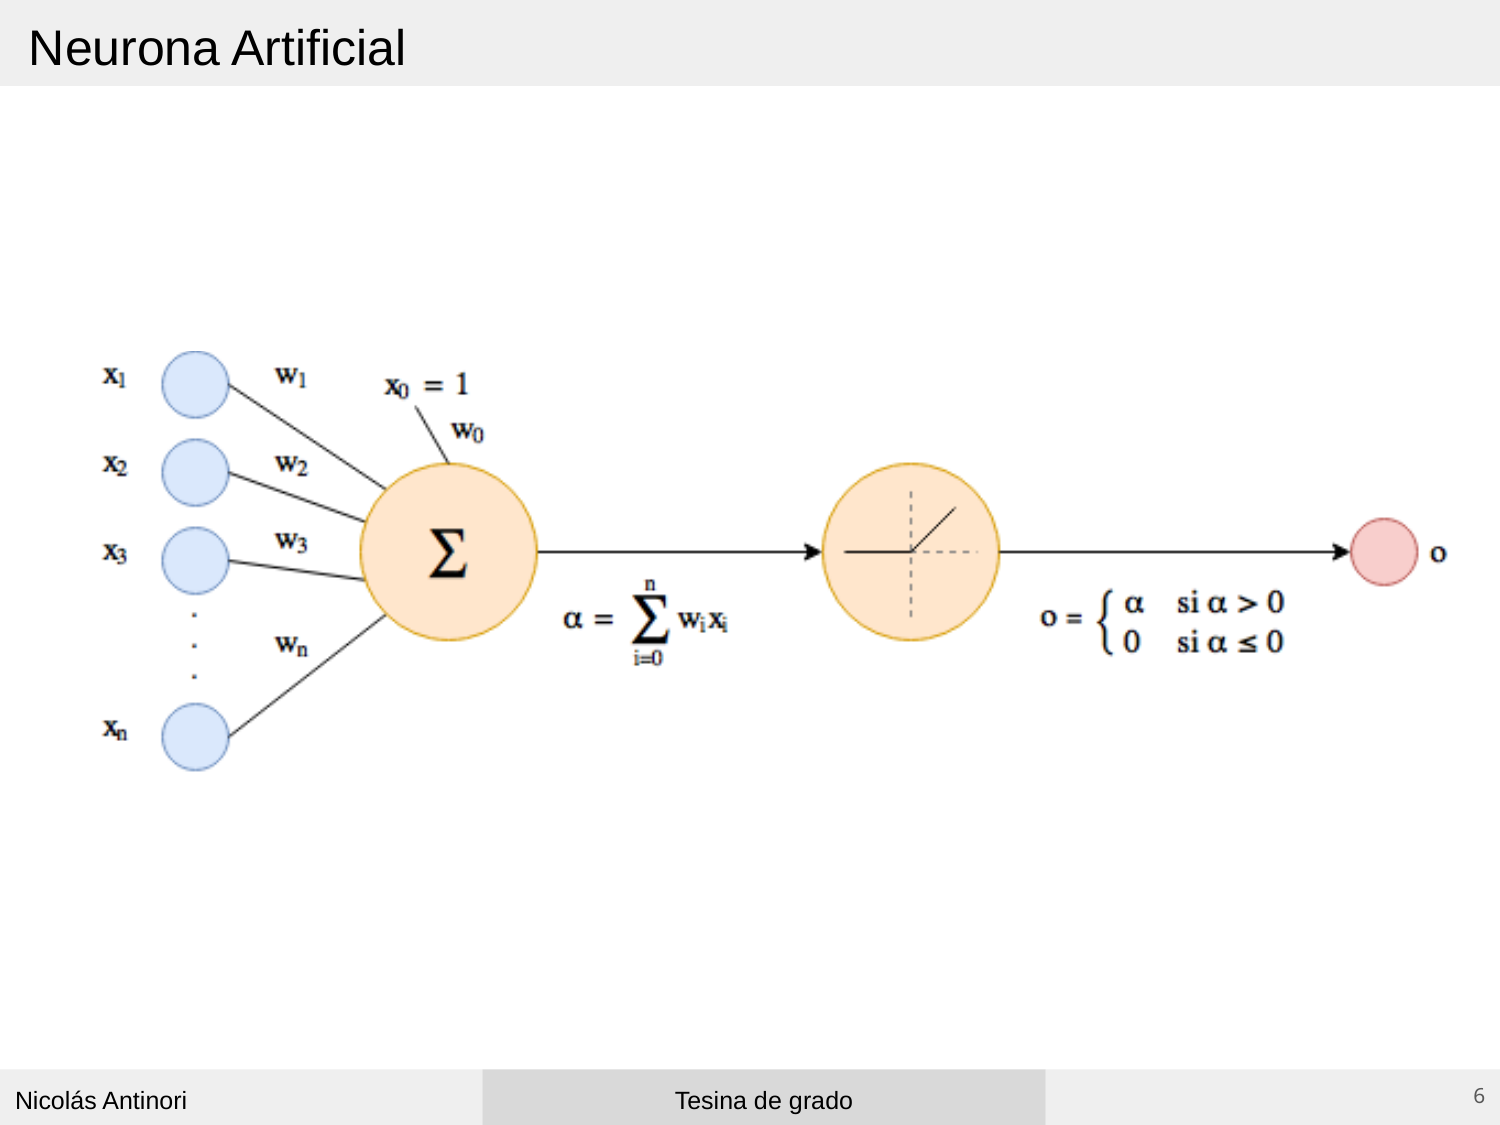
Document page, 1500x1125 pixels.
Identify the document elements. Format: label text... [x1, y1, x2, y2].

slide_number <number> [1046, 1069, 1500, 1125]
text_box Tesina de grado [482, 1069, 1046, 1125]
text_box Neurona Artificial [0, 0, 1500, 86]
text_box Nicolás Antinori [0, 1069, 482, 1125]
picture [74, 351, 1463, 774]
